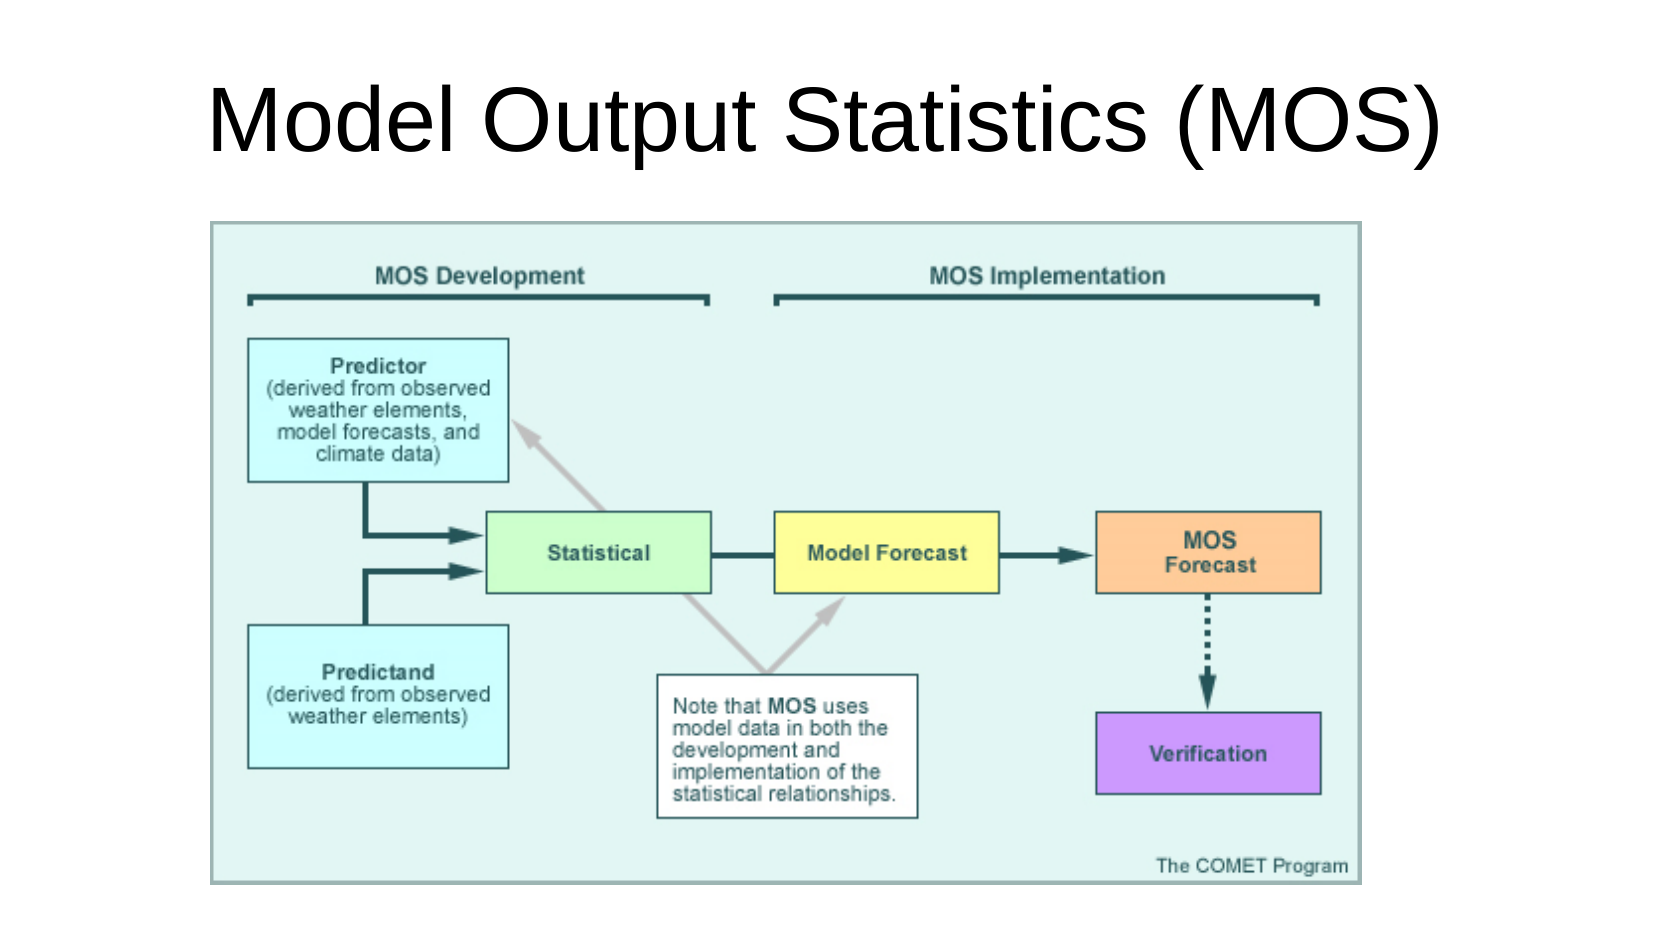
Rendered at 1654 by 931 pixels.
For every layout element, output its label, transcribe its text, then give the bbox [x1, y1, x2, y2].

picture [210, 221, 1362, 885]
text_box Model Output Statistics (MOS) [82, 37, 1571, 193]
